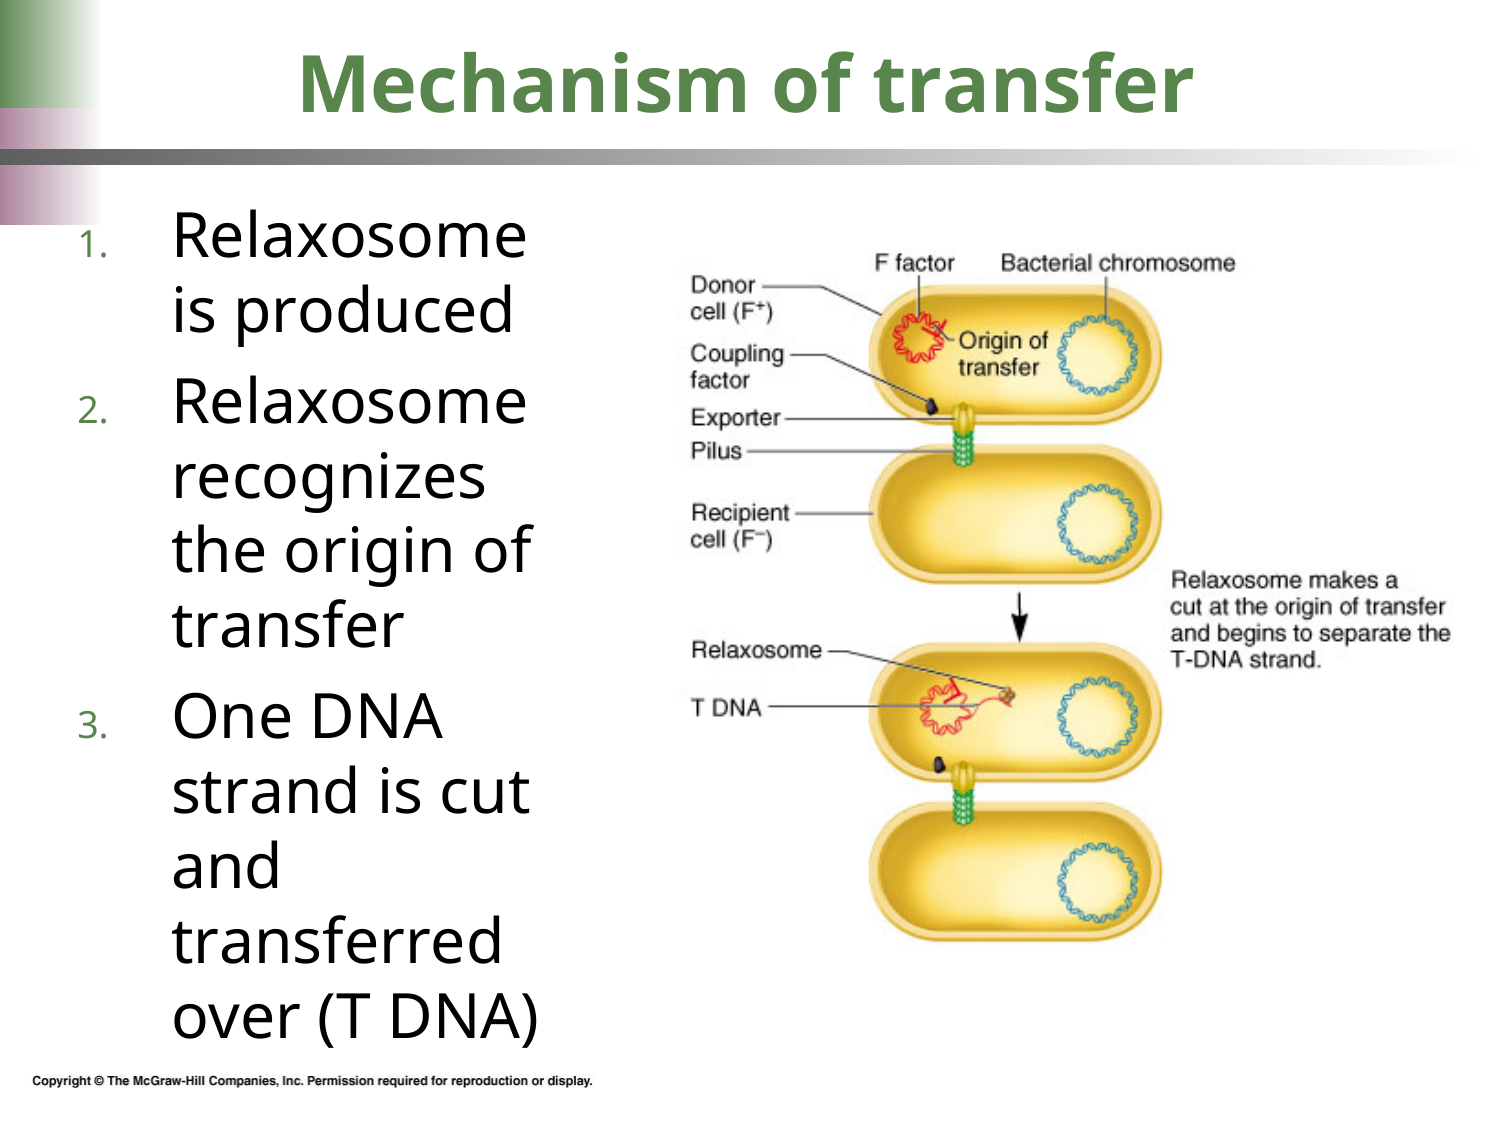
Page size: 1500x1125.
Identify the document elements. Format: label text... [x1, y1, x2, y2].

picture [24, 1074, 601, 1088]
picture [662, 249, 1463, 952]
list Relaxosome is produced Relaxosome recognizes the origin of transfer One DNA strand is cut and transferred over (T DNA) [62, 187, 588, 1074]
title Mechanism of transfer [133, 24, 1359, 138]
